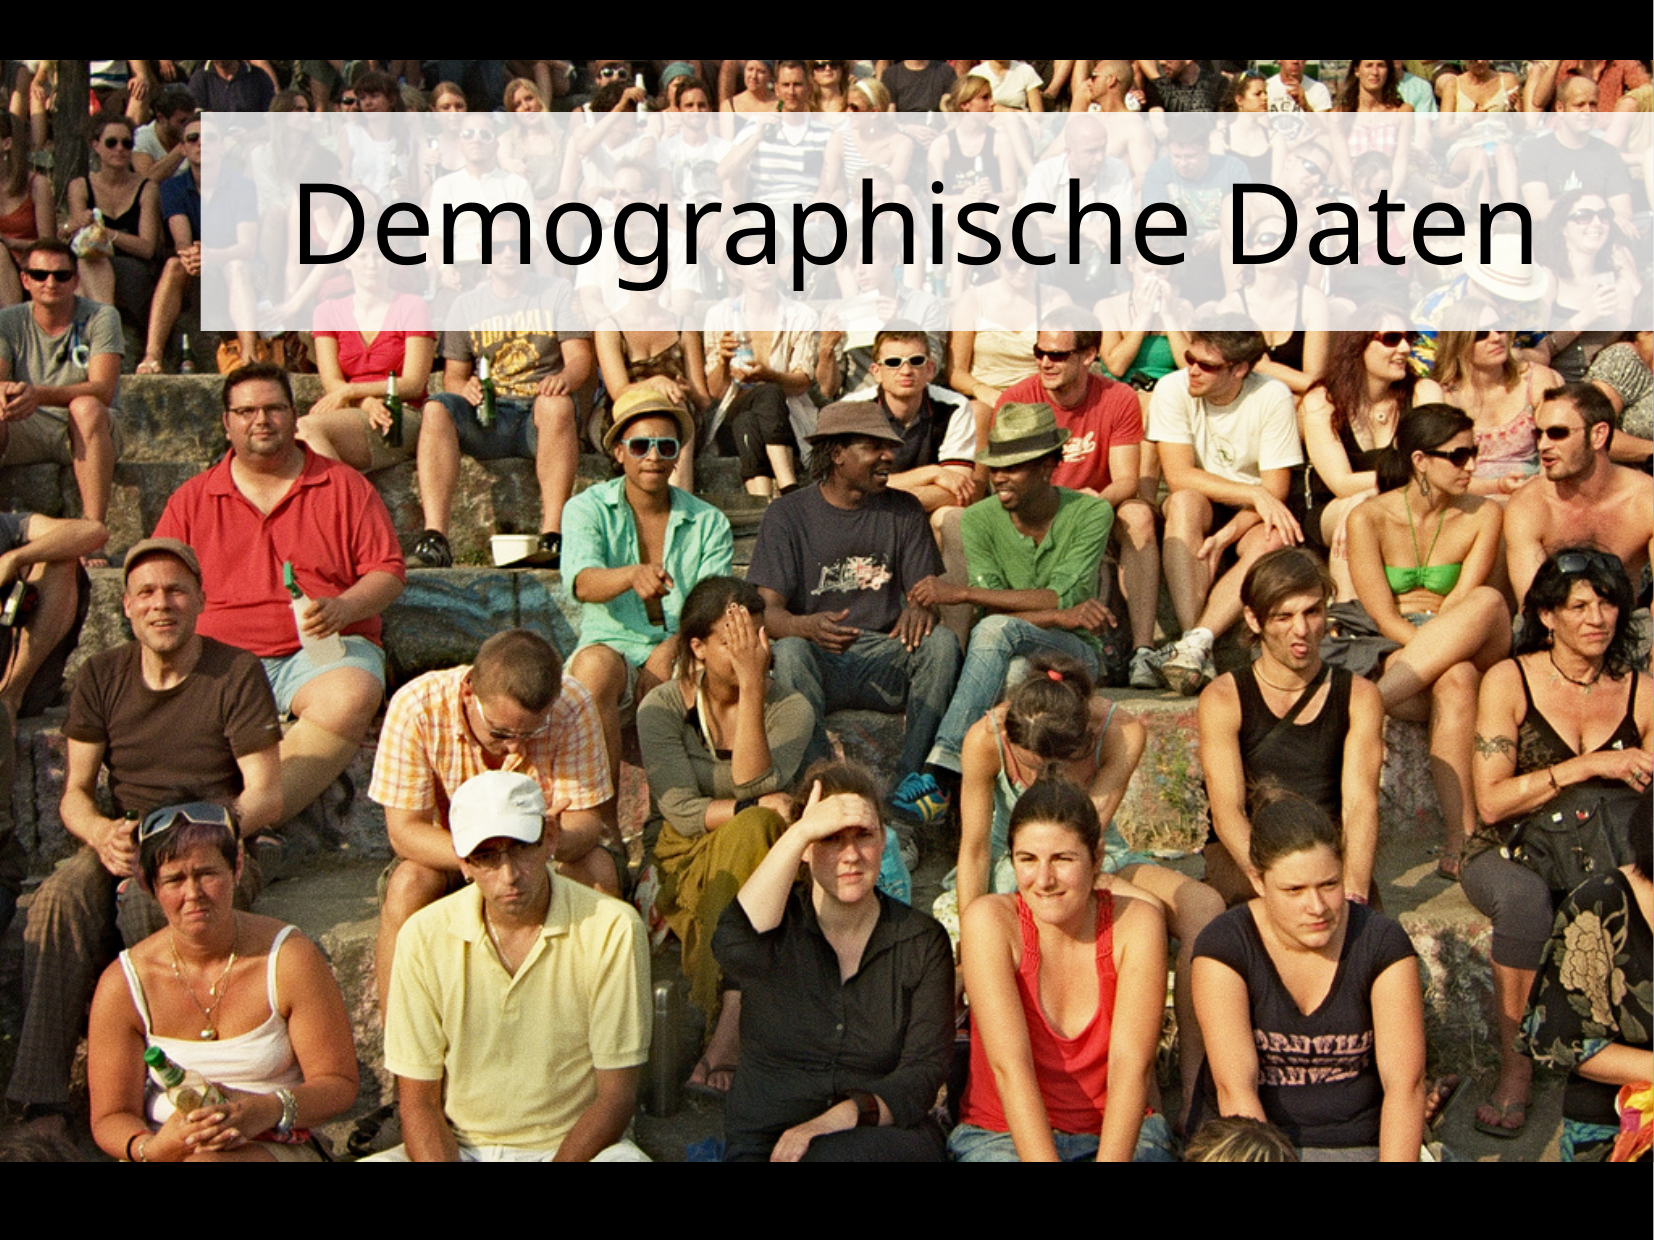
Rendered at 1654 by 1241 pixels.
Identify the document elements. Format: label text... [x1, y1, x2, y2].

text_box Demographische Daten [200, 112, 1654, 331]
picture [0, 60, 1654, 1162]
